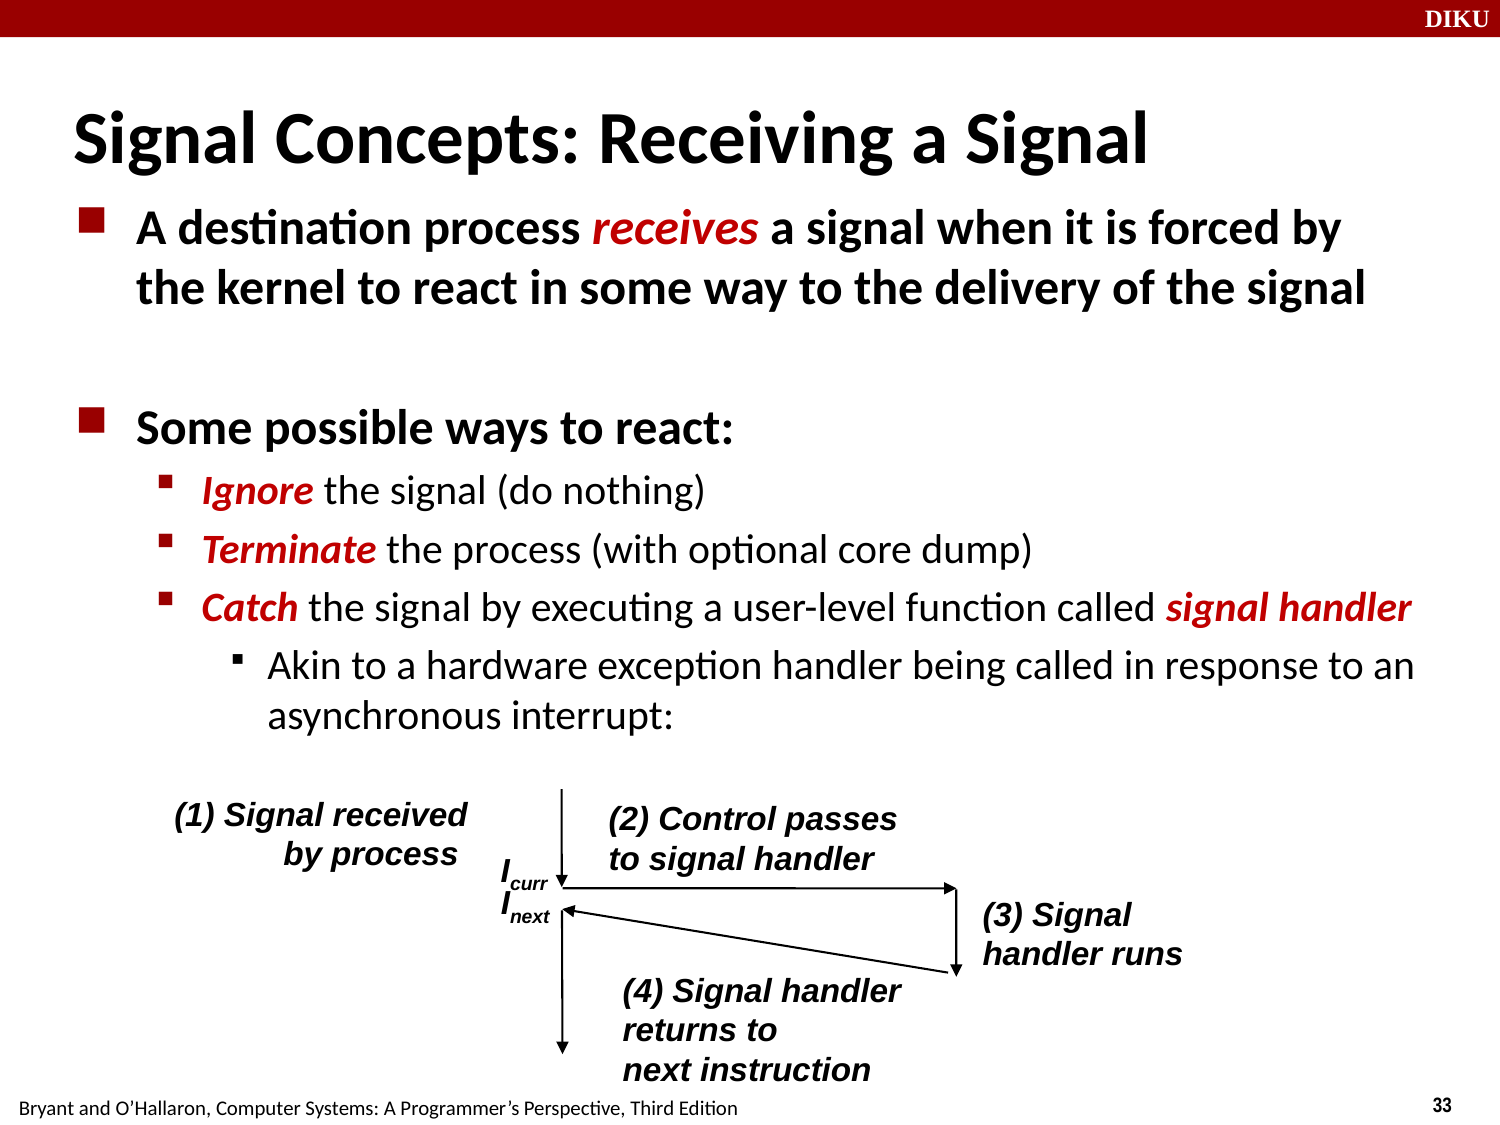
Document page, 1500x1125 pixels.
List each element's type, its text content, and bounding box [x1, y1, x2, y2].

text_box A destination process receives a signal when it is forced by the kernel to react in some way to the delivery of the signal Some possible ways to react: Ignore the signal (do nothing) Terminate the process (with optional core dump) Catch the signal by executing a user-level function called signal handler Akin to a hardware exception handler being called in response to an asynchronous interrupt: [564, 912, 864, 1003]
text_box A destination process receives a signal when it is forced by the kernel to react in some way to the delivery of the signal Some possible ways to react: Ignore the signal (do nothing) Terminate the process (with optional core dump) Catch the signal by executing a user-level function called signal handler Akin to a hardware exception handler being called in response to an asynchronous interrupt: [65, 187, 1438, 1003]
text_box (2) Control passes to signal handler [593, 789, 923, 884]
text_box (1) Signal received by process [158, 785, 483, 880]
text_box Inext [486, 874, 565, 935]
text_box Signal Concepts: Receiving a Signal [58, 71, 1304, 197]
text_box Icurr [485, 841, 562, 902]
text_box (4) Signal handler returns to next instruction [607, 961, 917, 1096]
text_box (3) Signal handler runs [967, 885, 1213, 980]
